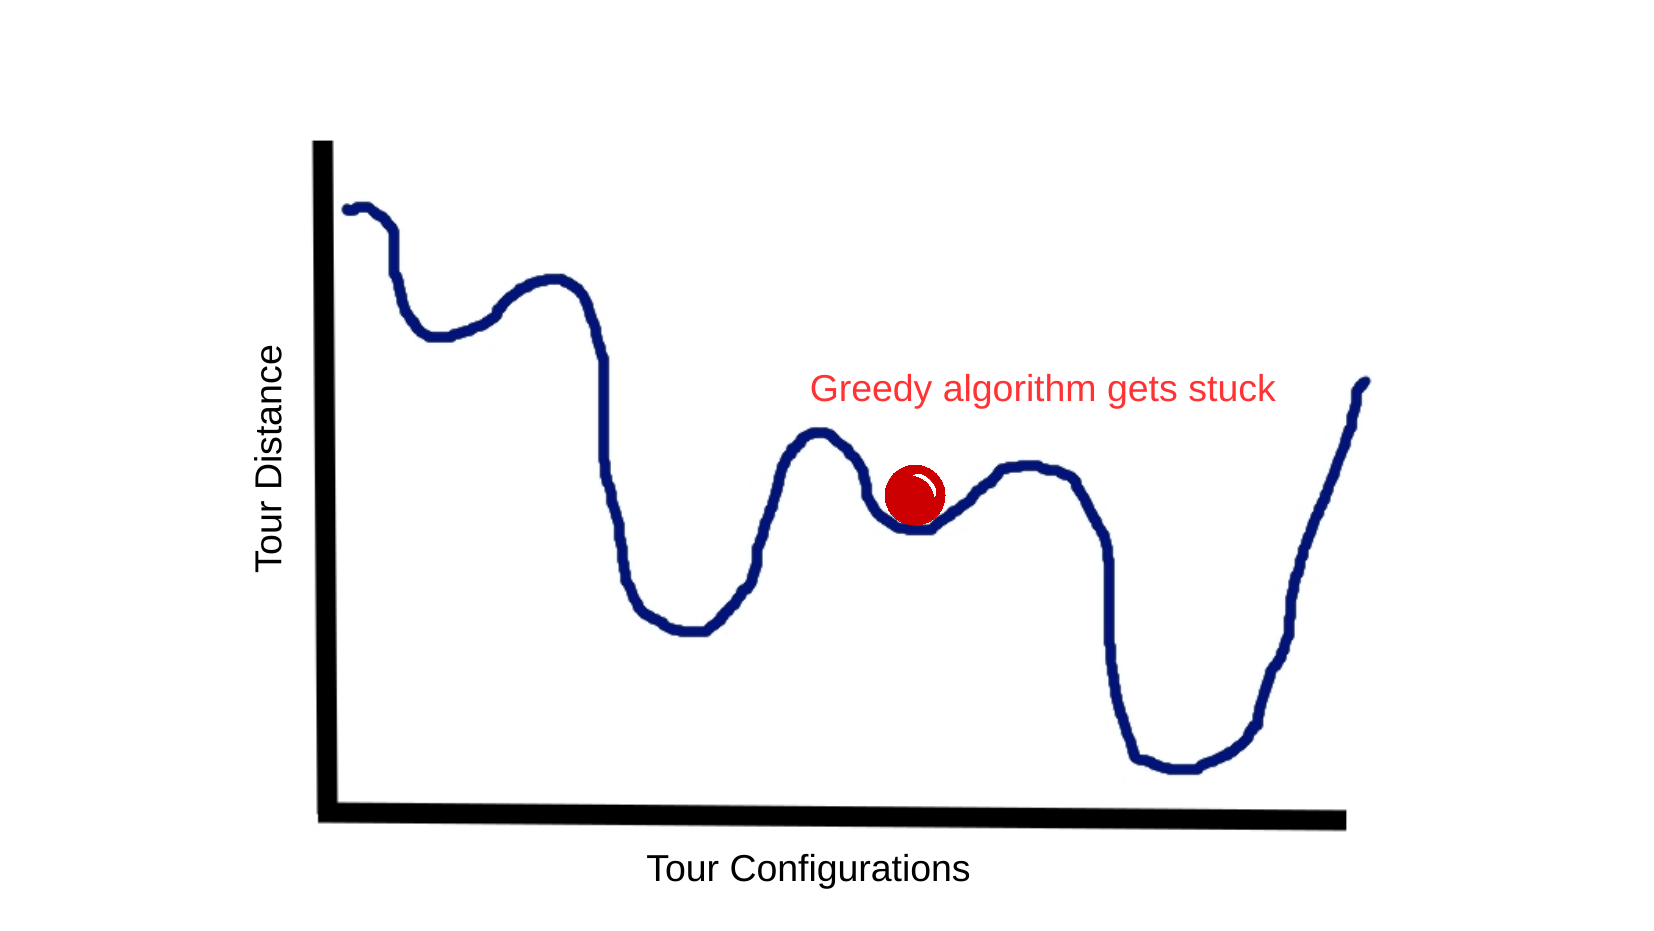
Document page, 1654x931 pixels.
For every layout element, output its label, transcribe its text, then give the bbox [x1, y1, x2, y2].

text_box [885, 465, 946, 526]
text_box Tour Configurations [631, 840, 1051, 898]
text_box Tour Distance [240, 330, 297, 589]
picture [298, 119, 1381, 841]
text_box Greedy algorithm gets stuck [795, 360, 1291, 417]
